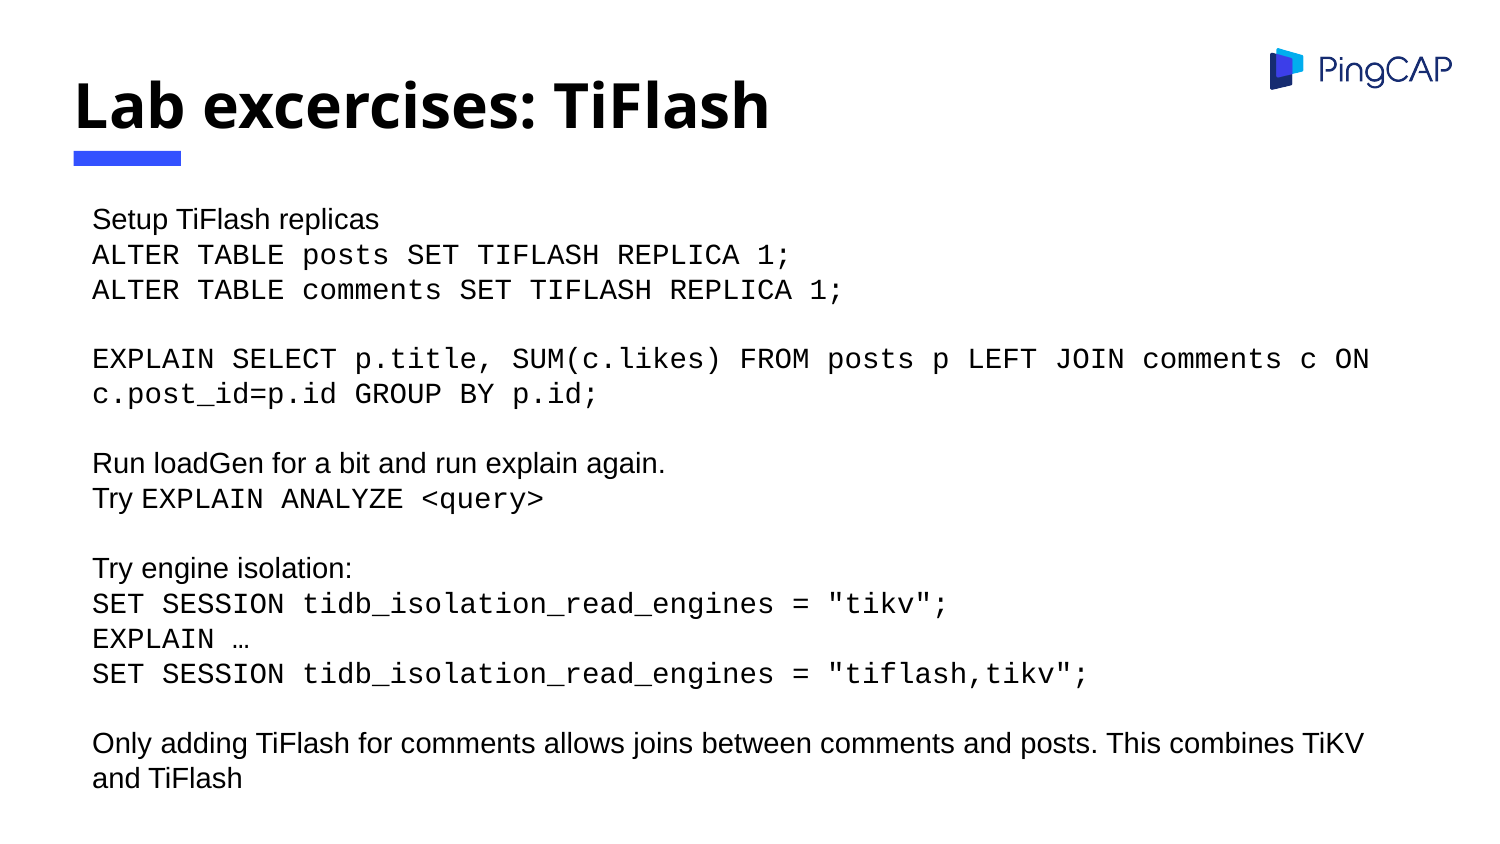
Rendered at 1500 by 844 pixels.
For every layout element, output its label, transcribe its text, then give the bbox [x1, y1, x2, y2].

text_box Lab excercises: TiFlash [58, 50, 925, 151]
text_box Setup TiFlash replicas ALTER TABLE posts SET TIFLASH REPLICA 1; ALTER TABLE comments SET TIFLASH REPLICA 1; EXPLAIN SELECT p.title, SUM(c.likes) FROM posts p LEFT JOIN comments c ON c.post_id=p.id GROUP BY p.id; Run loadGen for a bit and run explain again. Try EXPLAIN ANALYZE <query> Try engine isolation: SET SESSION tidb_isolation_read_engines = "tikv"; EXPLAIN … SET SESSION tidb_isolation_read_engines = "tiflash,tikv"; Only adding TiFlash for comments allows joins between comments and posts. This combines TiKV and TiFlash [77, 185, 1423, 827]
picture [1270, 48, 1452, 90]
text_box [73, 150, 181, 166]
